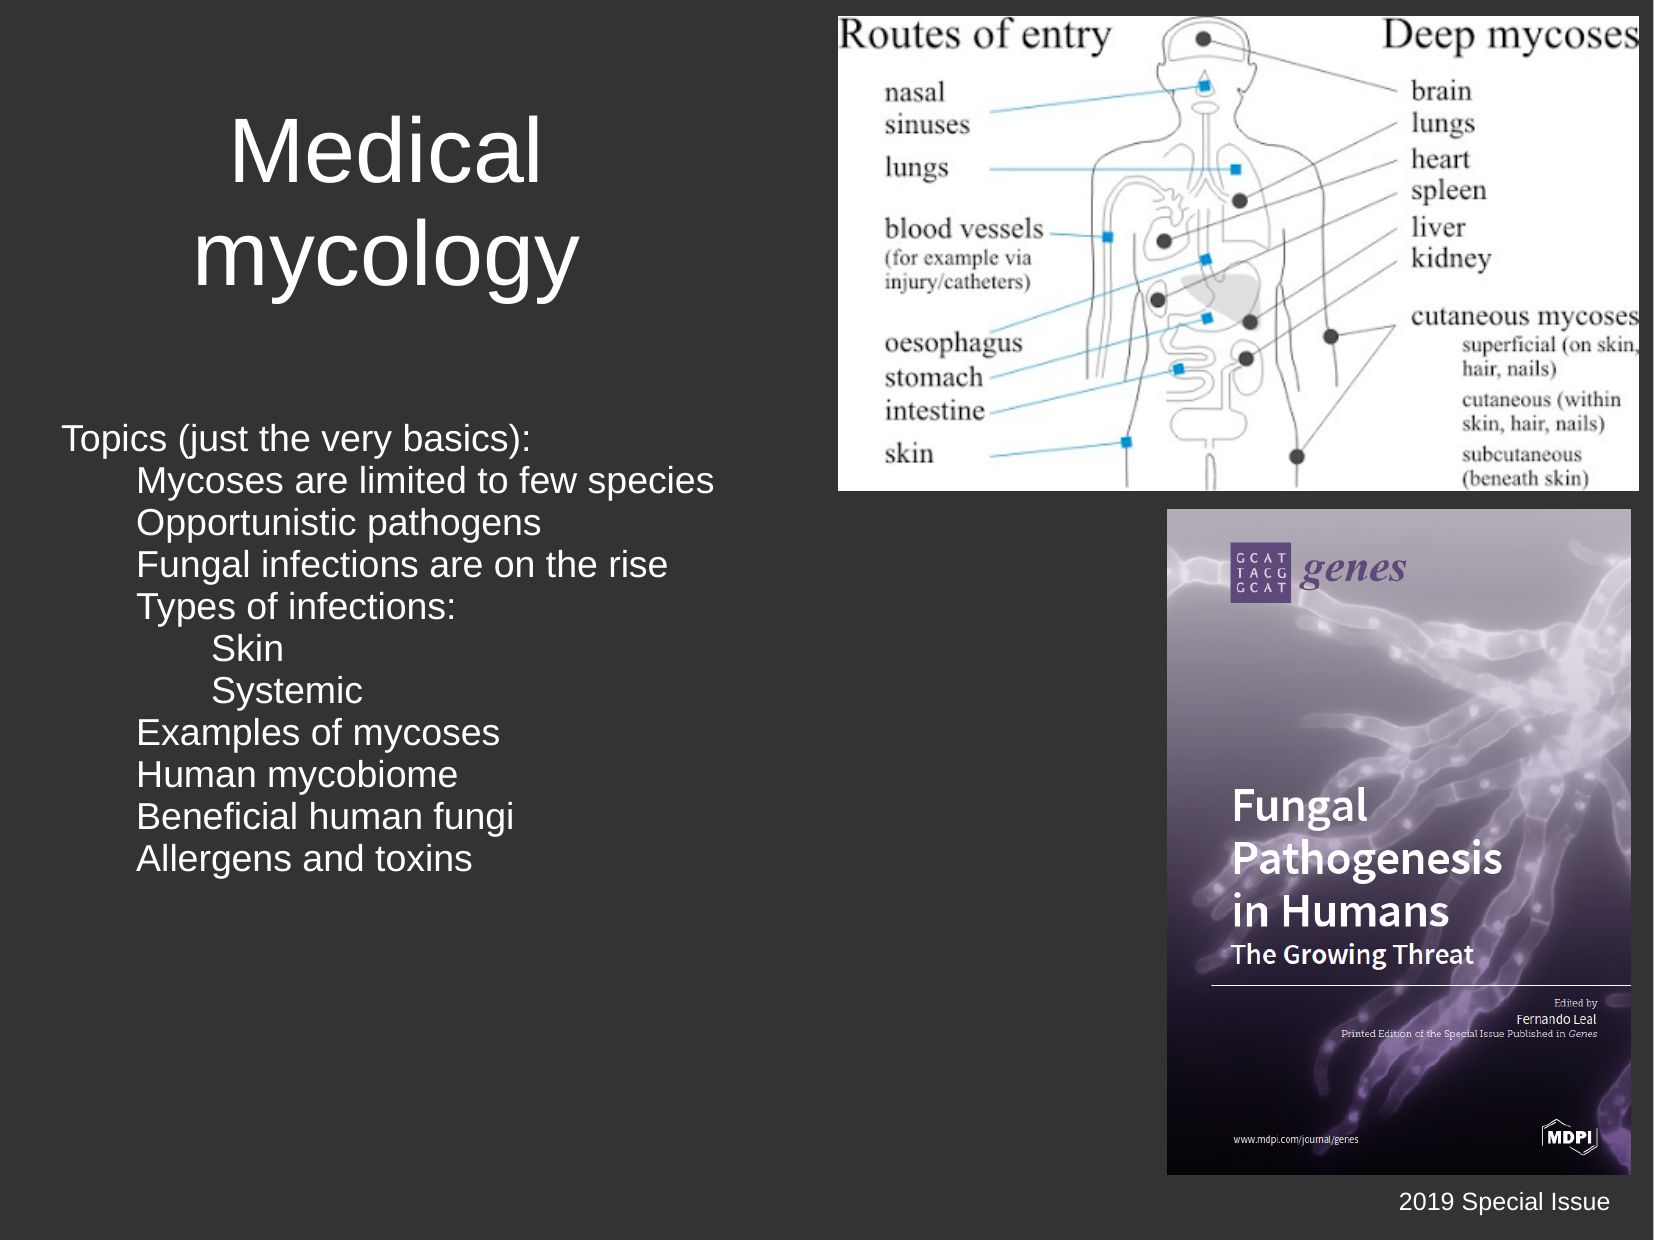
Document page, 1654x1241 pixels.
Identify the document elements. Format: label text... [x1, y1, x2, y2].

picture [1167, 509, 1631, 1175]
picture [838, 16, 1639, 491]
text_box 2019 Special Issue [1172, 1180, 1626, 1224]
title Medical mycology [48, 48, 726, 357]
text_box Topics (just the very basics): Mycoses are limited to few species Opportunistic pathogens Fungal infections are on the rise Types of infections: Skin Systemic Examples of mycoses Human mycobiome Beneficial human fungi Allergens and toxins [46, 410, 759, 1013]
